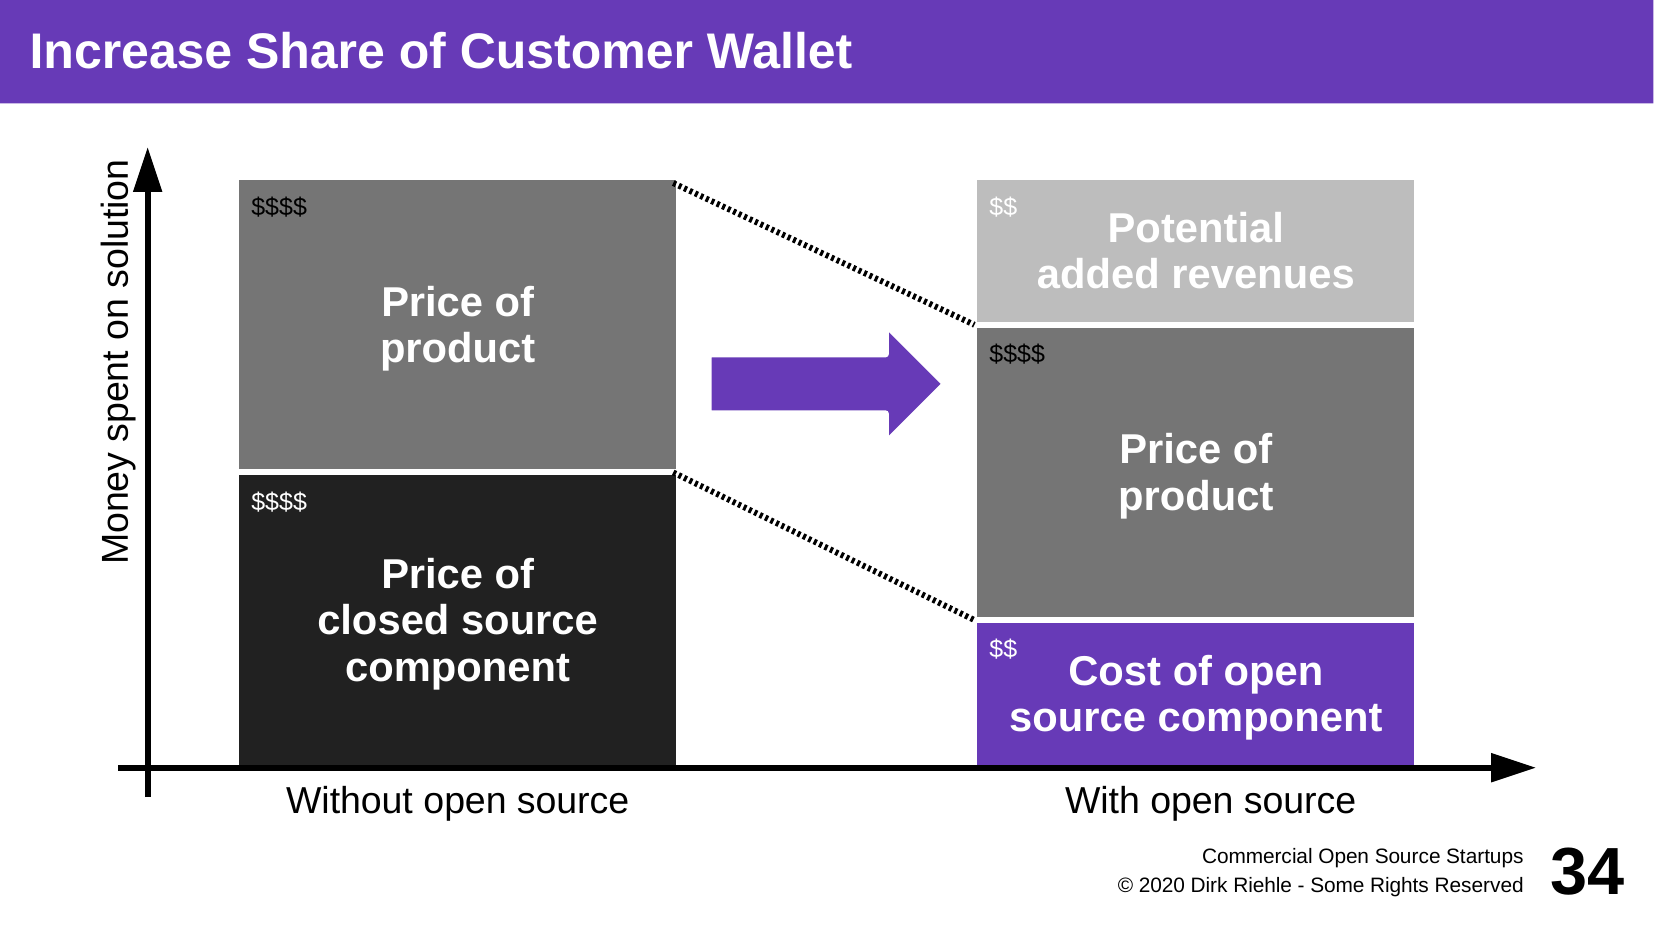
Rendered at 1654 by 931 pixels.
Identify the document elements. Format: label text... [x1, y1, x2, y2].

text_box Price of product [236, 177, 680, 473]
text_box Cost of open source component [974, 621, 1418, 765]
title Increase Share of Customer Wallet [0, 0, 1654, 104]
text_box $$$$ [974, 325, 1093, 414]
text_box $$ [974, 620, 1093, 709]
text_box $$$$ [236, 177, 355, 266]
text_box Price of product [974, 325, 1418, 621]
text_box $$$$ [236, 472, 355, 562]
text_box Potential added revenues [974, 177, 1418, 325]
text_box Without open source [177, 771, 739, 857]
text_box $$ [974, 177, 1093, 266]
text_box Money spent on solution [59, 147, 148, 768]
text_box With open source [944, 767, 1477, 857]
text_box [708, 324, 945, 443]
text_box Price of closed source component [236, 473, 680, 765]
